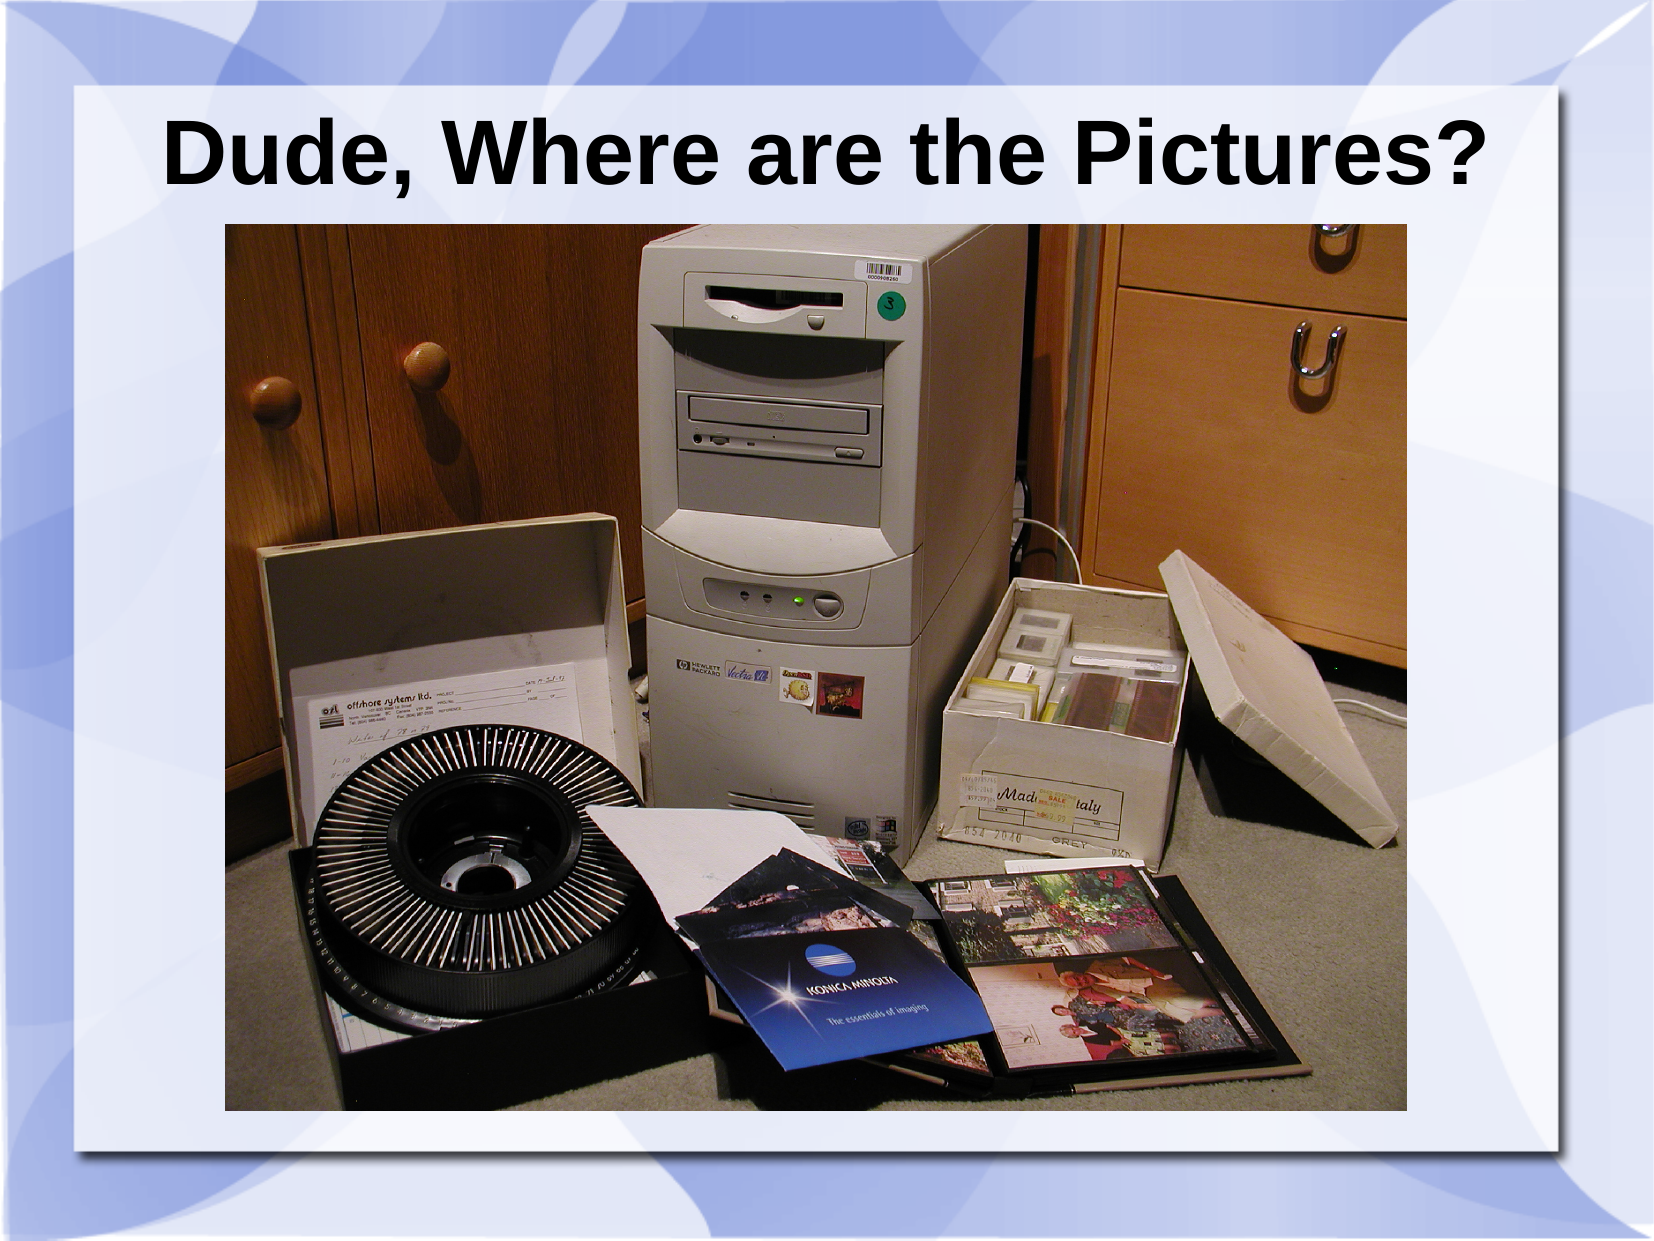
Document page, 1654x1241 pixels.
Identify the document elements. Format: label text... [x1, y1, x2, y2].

picture [0, 0, 1654, 1241]
title Dude, Where are the Pictures? [82, 101, 1571, 205]
